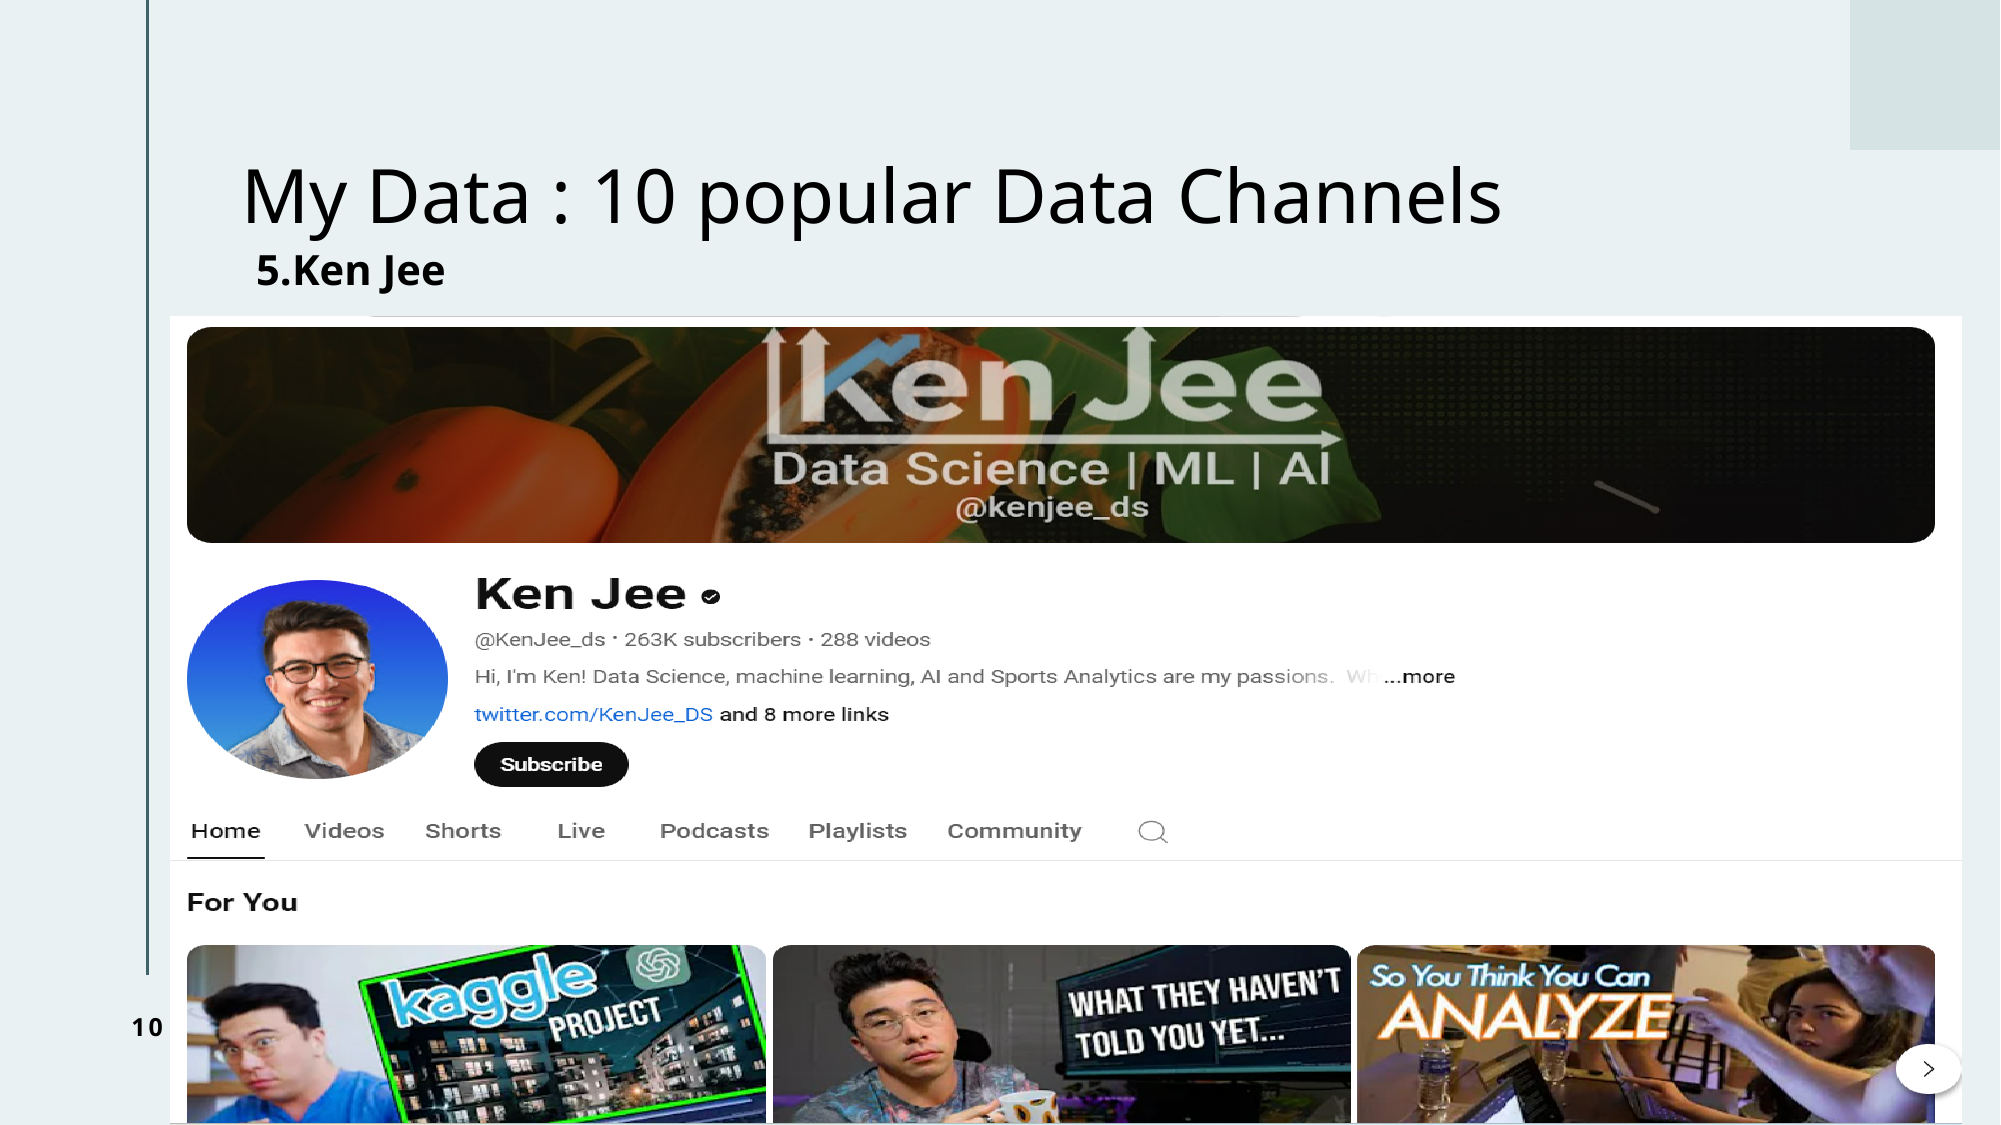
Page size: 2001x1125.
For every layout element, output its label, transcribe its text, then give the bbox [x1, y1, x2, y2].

picture [170, 316, 1962, 1125]
text_box 5.Ken Jee [240, 236, 956, 302]
text_box [67, 975, 170, 1082]
title My Data : 10 popular Data Channels [240, 82, 1743, 316]
